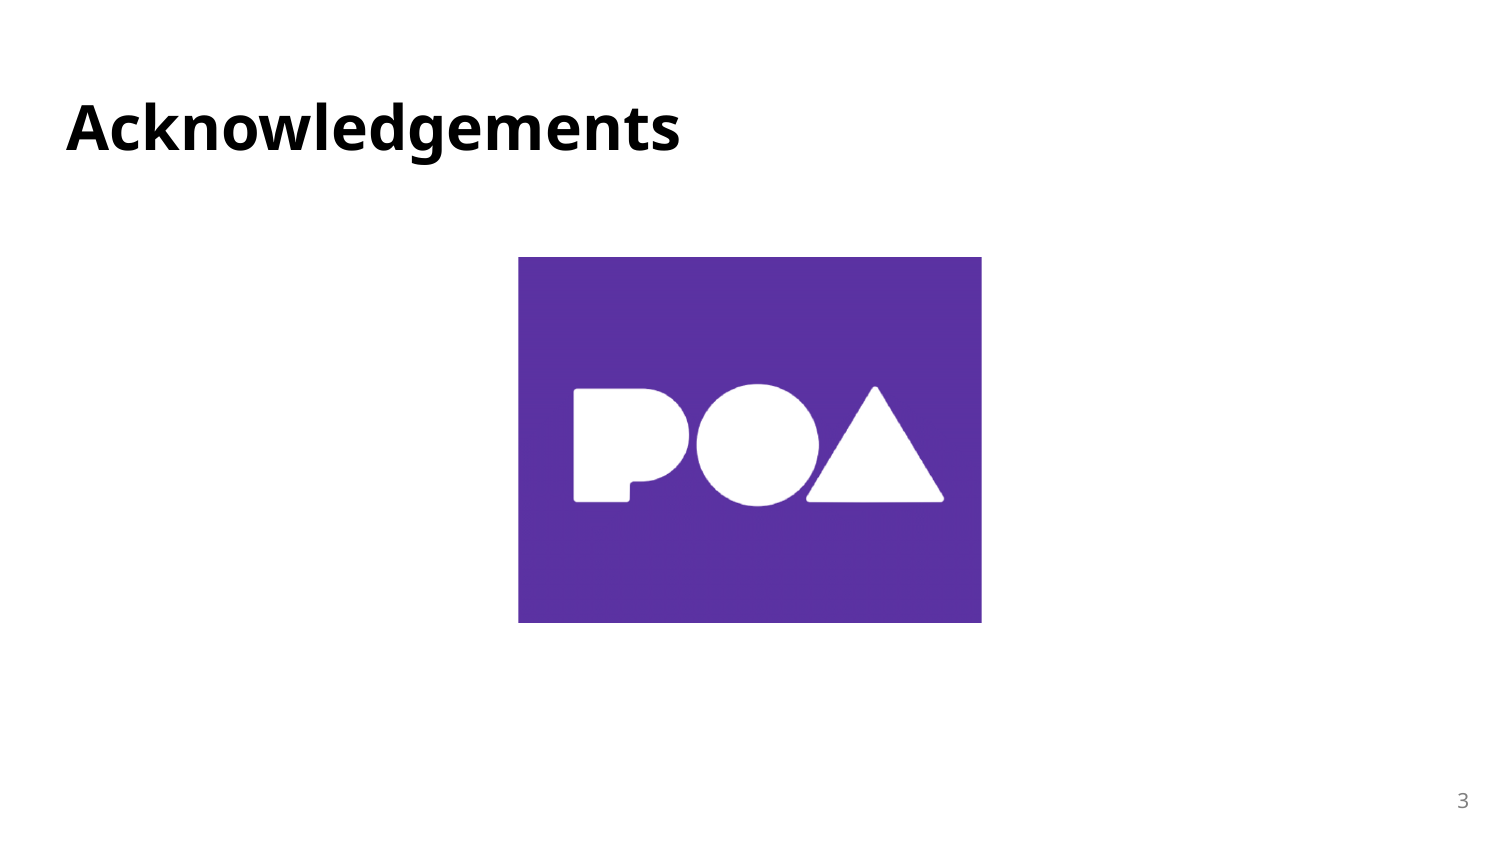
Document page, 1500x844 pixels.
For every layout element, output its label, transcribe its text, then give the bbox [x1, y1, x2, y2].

slide_number <number> [1394, 769, 1484, 834]
title Acknowledgements [51, 72, 1449, 176]
picture [518, 257, 982, 623]
